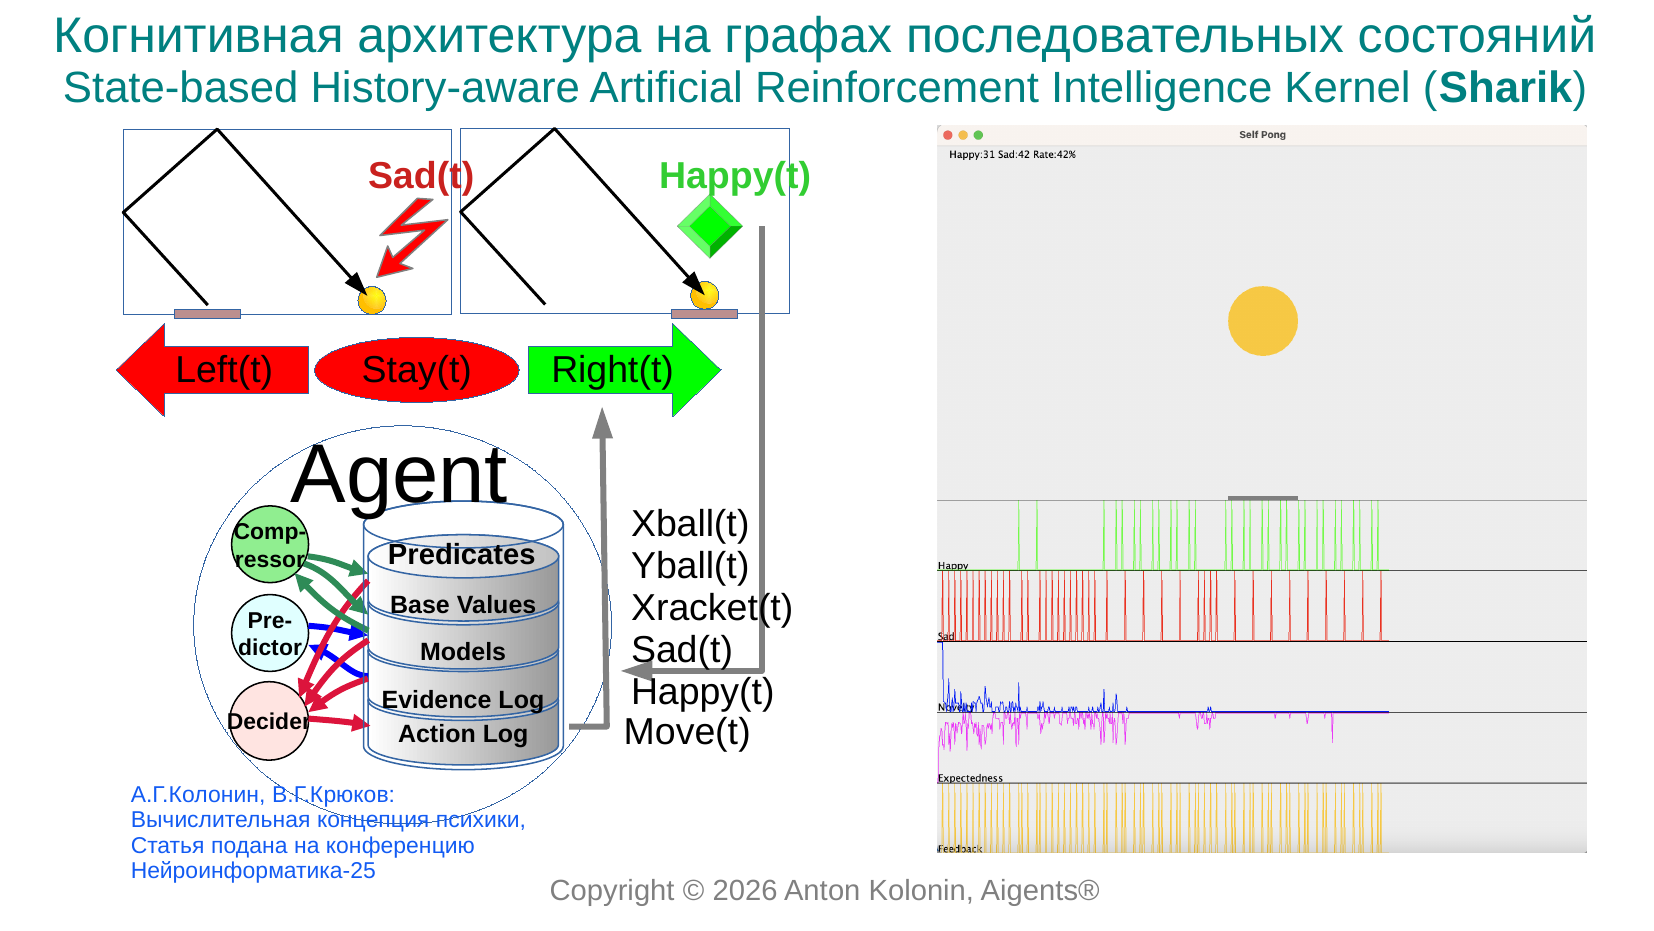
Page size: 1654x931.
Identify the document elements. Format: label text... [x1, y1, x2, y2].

text_box [310, 656, 334, 684]
text_box [297, 567, 346, 609]
text_box Predicates [373, 530, 565, 579]
text_box [318, 667, 357, 696]
text_box А.Г.Колонин, В.Г.Крюков: Вычислительная концепция психики, Статья подана на конференцию Нейроинформатика-25 [116, 773, 542, 891]
text_box Decider [230, 681, 309, 761]
text_box [338, 620, 350, 628]
text_box Comp- ressor [231, 505, 309, 583]
text_box [306, 558, 362, 594]
text_box Models [368, 606, 559, 669]
text_box Left(t) [116, 323, 309, 417]
text_box [306, 528, 362, 566]
text_box Sad(t) [353, 147, 490, 205]
text_box [365, 531, 373, 572]
text_box [608, 588, 612, 656]
text_box [357, 286, 387, 315]
text_box [306, 703, 312, 710]
text_box [308, 685, 362, 719]
text_box [193, 462, 603, 774]
picture [937, 125, 1587, 853]
text_box [376, 205, 448, 278]
text_box Right(t) [528, 323, 722, 417]
text_box Pre- dictor [231, 594, 309, 672]
text_box [346, 610, 362, 623]
text_box Stay(t) [314, 337, 520, 403]
text_box Agent [275, 419, 523, 528]
text_box Action Log [368, 703, 559, 765]
text_box Base Values [368, 559, 559, 622]
text_box [346, 649, 362, 671]
text_box Xball(t) Yball(t) Xracket(t) Sad(t) Happy(t) [616, 494, 809, 720]
text_box [365, 579, 562, 768]
text_box Move(t) [608, 703, 766, 760]
picture [677, 205, 747, 261]
text_box [671, 281, 738, 319]
text_box Happy(t) [644, 147, 827, 205]
text_box [327, 633, 362, 657]
text_box [174, 309, 241, 319]
text_box [367, 507, 562, 532]
text_box Когнитивная архитектура на графах последовательных состояний State-based History-aware Artificial Reinforcement Intelligence Kernel (Sharik) [0, 0, 1651, 120]
text_box Evidence Log [368, 653, 559, 717]
